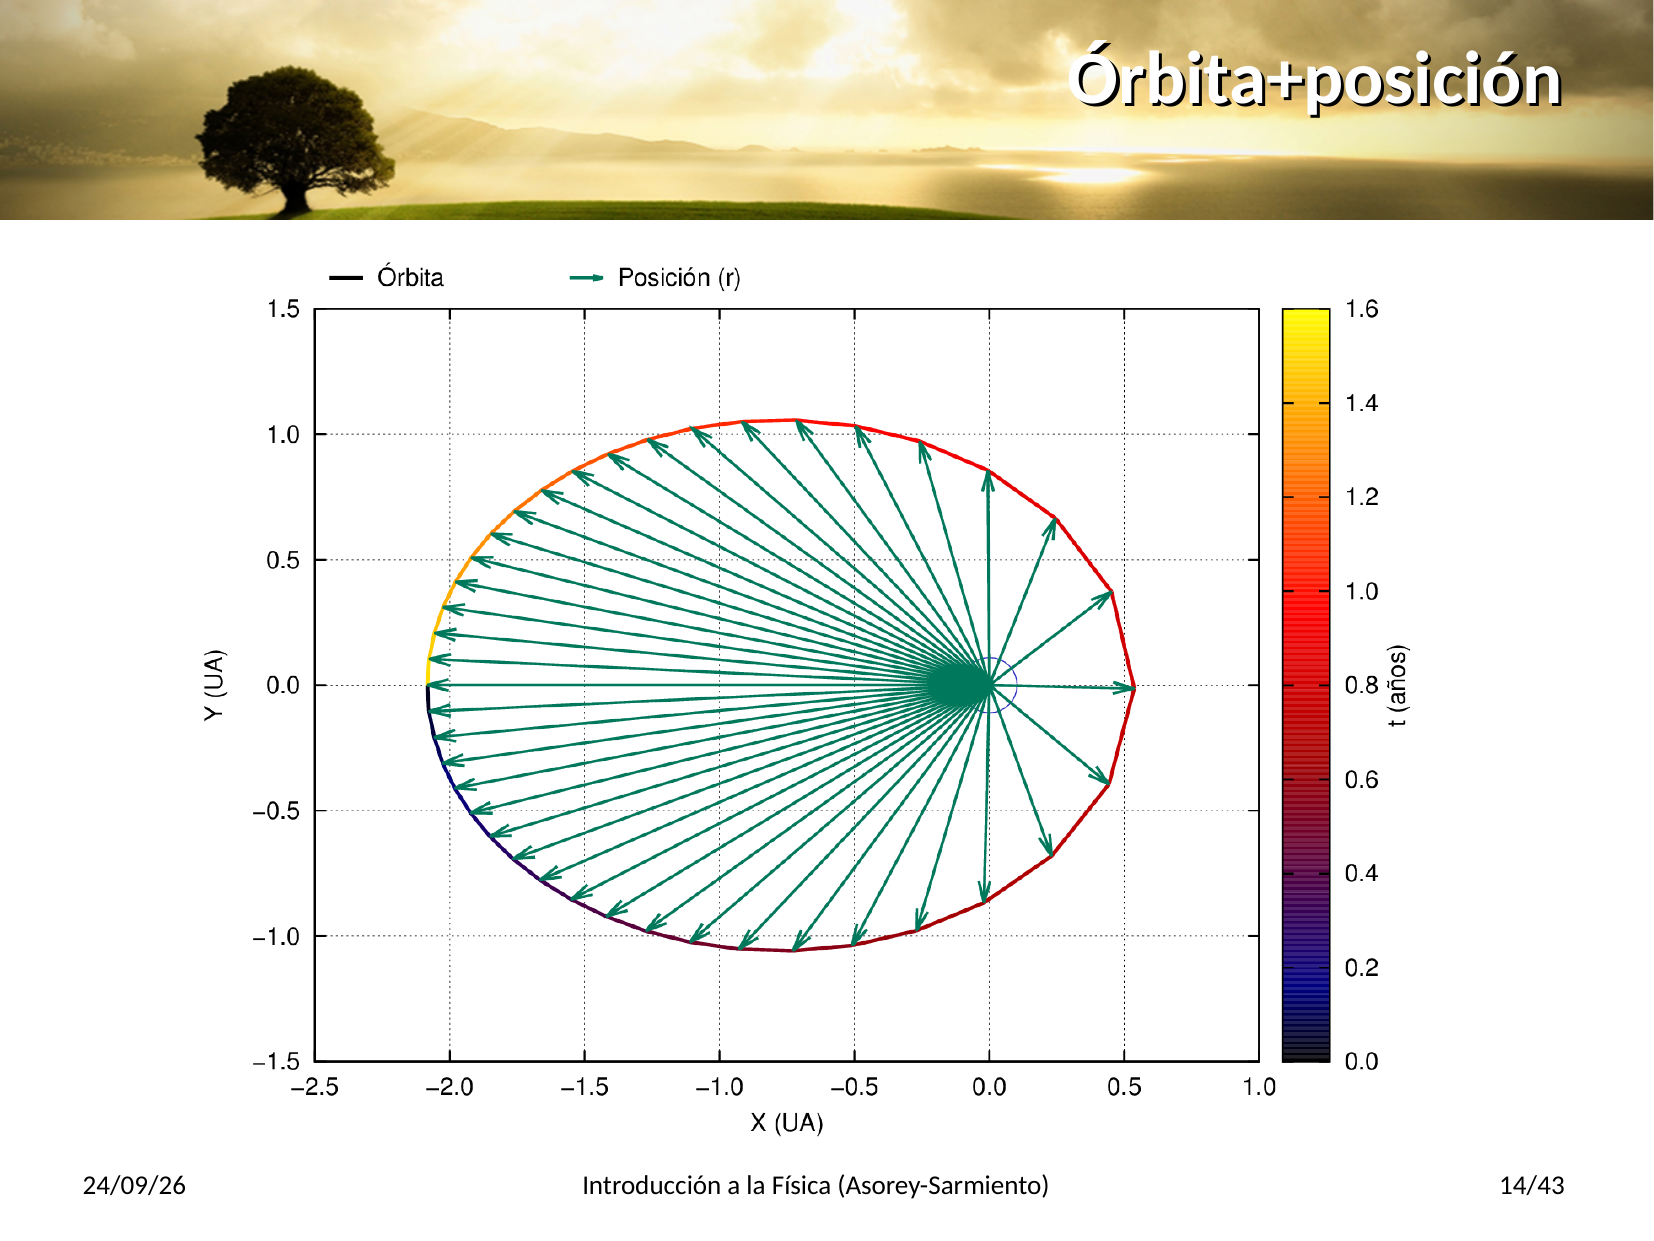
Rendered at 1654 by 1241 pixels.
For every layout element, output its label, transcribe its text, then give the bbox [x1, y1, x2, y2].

title Órbita+posición [75, 19, 1564, 151]
picture [0, 0, 1654, 220]
picture [194, 254, 1459, 1141]
